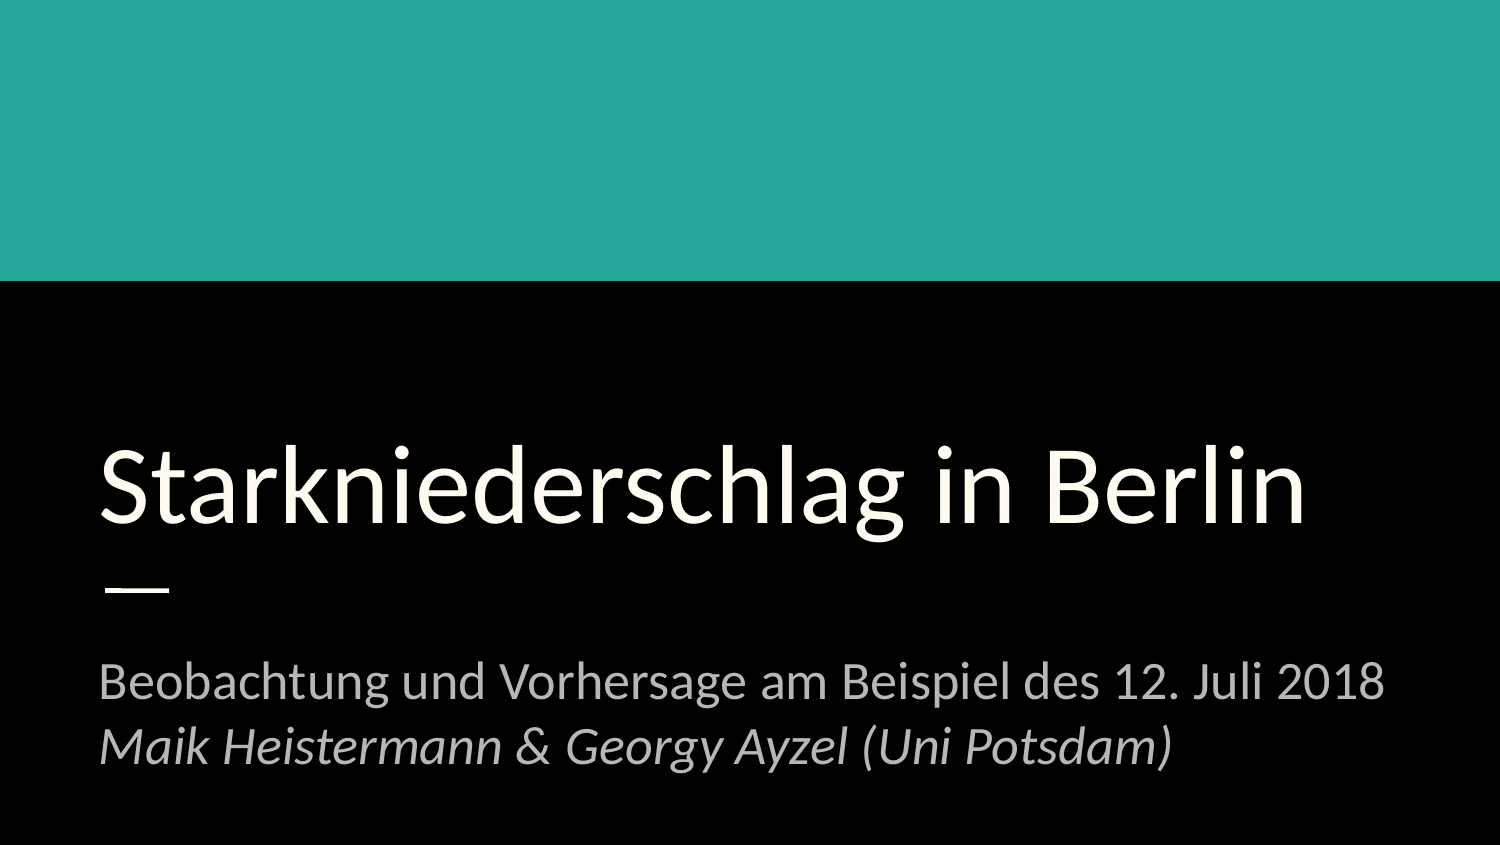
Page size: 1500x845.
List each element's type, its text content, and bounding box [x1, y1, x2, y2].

text_box Beobachtung und Vorhersage am Beispiel des 12. Juli 2018 Maik Heistermann & Georgy Ayzel (Uni Potsdam) [84, 630, 1416, 760]
text_box Starkniederschlag in Berlin [84, 310, 1416, 561]
